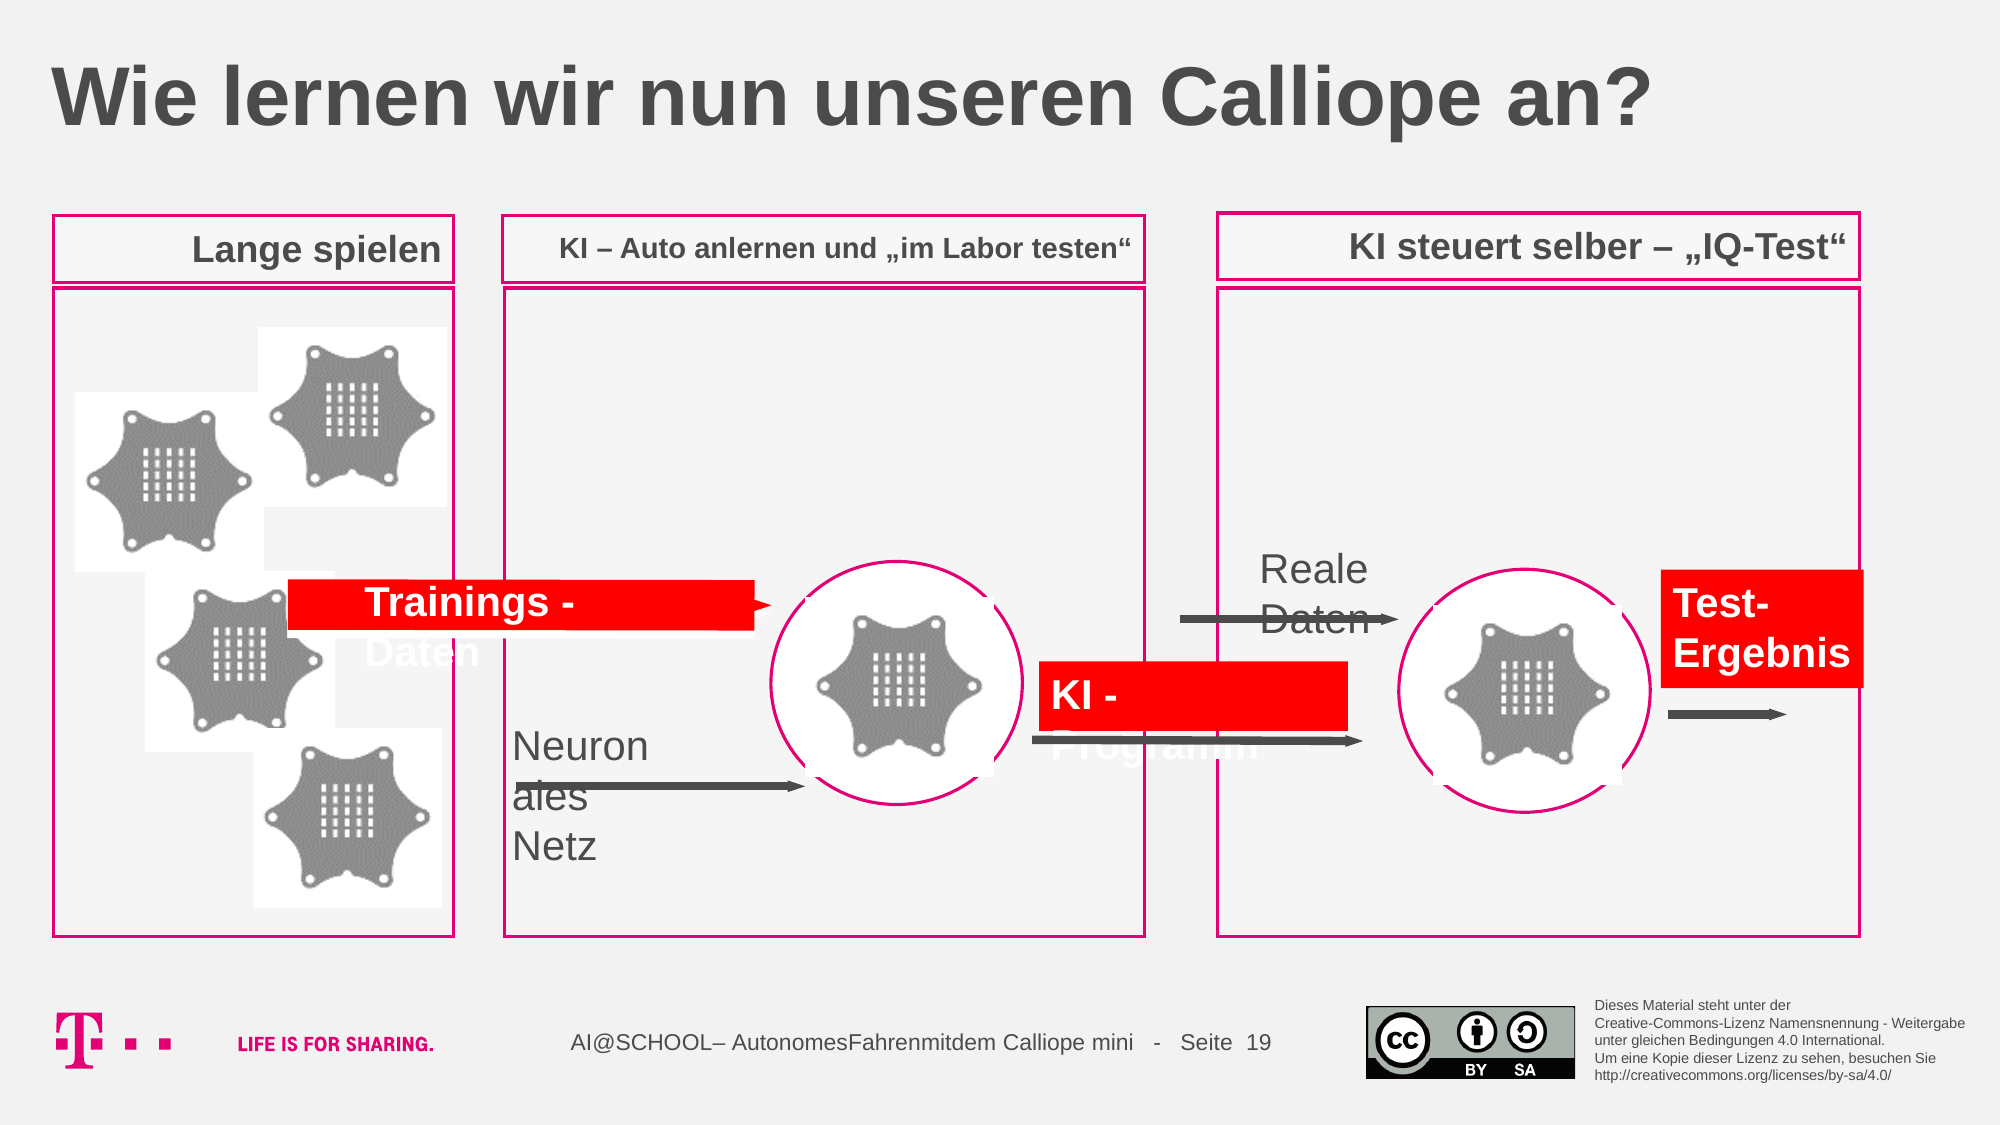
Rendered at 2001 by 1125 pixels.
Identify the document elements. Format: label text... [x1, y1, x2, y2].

text_box [1102, 745, 1112, 755]
text_box [53, 318, 454, 937]
text_box Lange spielen [53, 216, 454, 283]
text_box Test- Ergebnis [1660, 569, 1864, 689]
text_box [505, 318, 1145, 937]
picture [805, 597, 994, 777]
text_box KI – Auto anlernen und „im Labor testen“ [503, 215, 1145, 282]
text_box Reale Daten [1247, 535, 1431, 642]
text_box KI - Programm [1039, 661, 1348, 731]
text_box Neuronales Netz [500, 712, 683, 819]
picture [1433, 605, 1622, 785]
text_box Trainings - Daten [352, 569, 632, 676]
text_box [1072, 731, 1145, 736]
text_box KI steuert selber – „IQ-Test“ [1218, 213, 1860, 280]
text_box [1128, 745, 1137, 755]
text_box [1218, 318, 1860, 937]
text_box Wie lernen wir nun unseren Calliope an? [36, 45, 1964, 318]
picture [75, 327, 447, 909]
